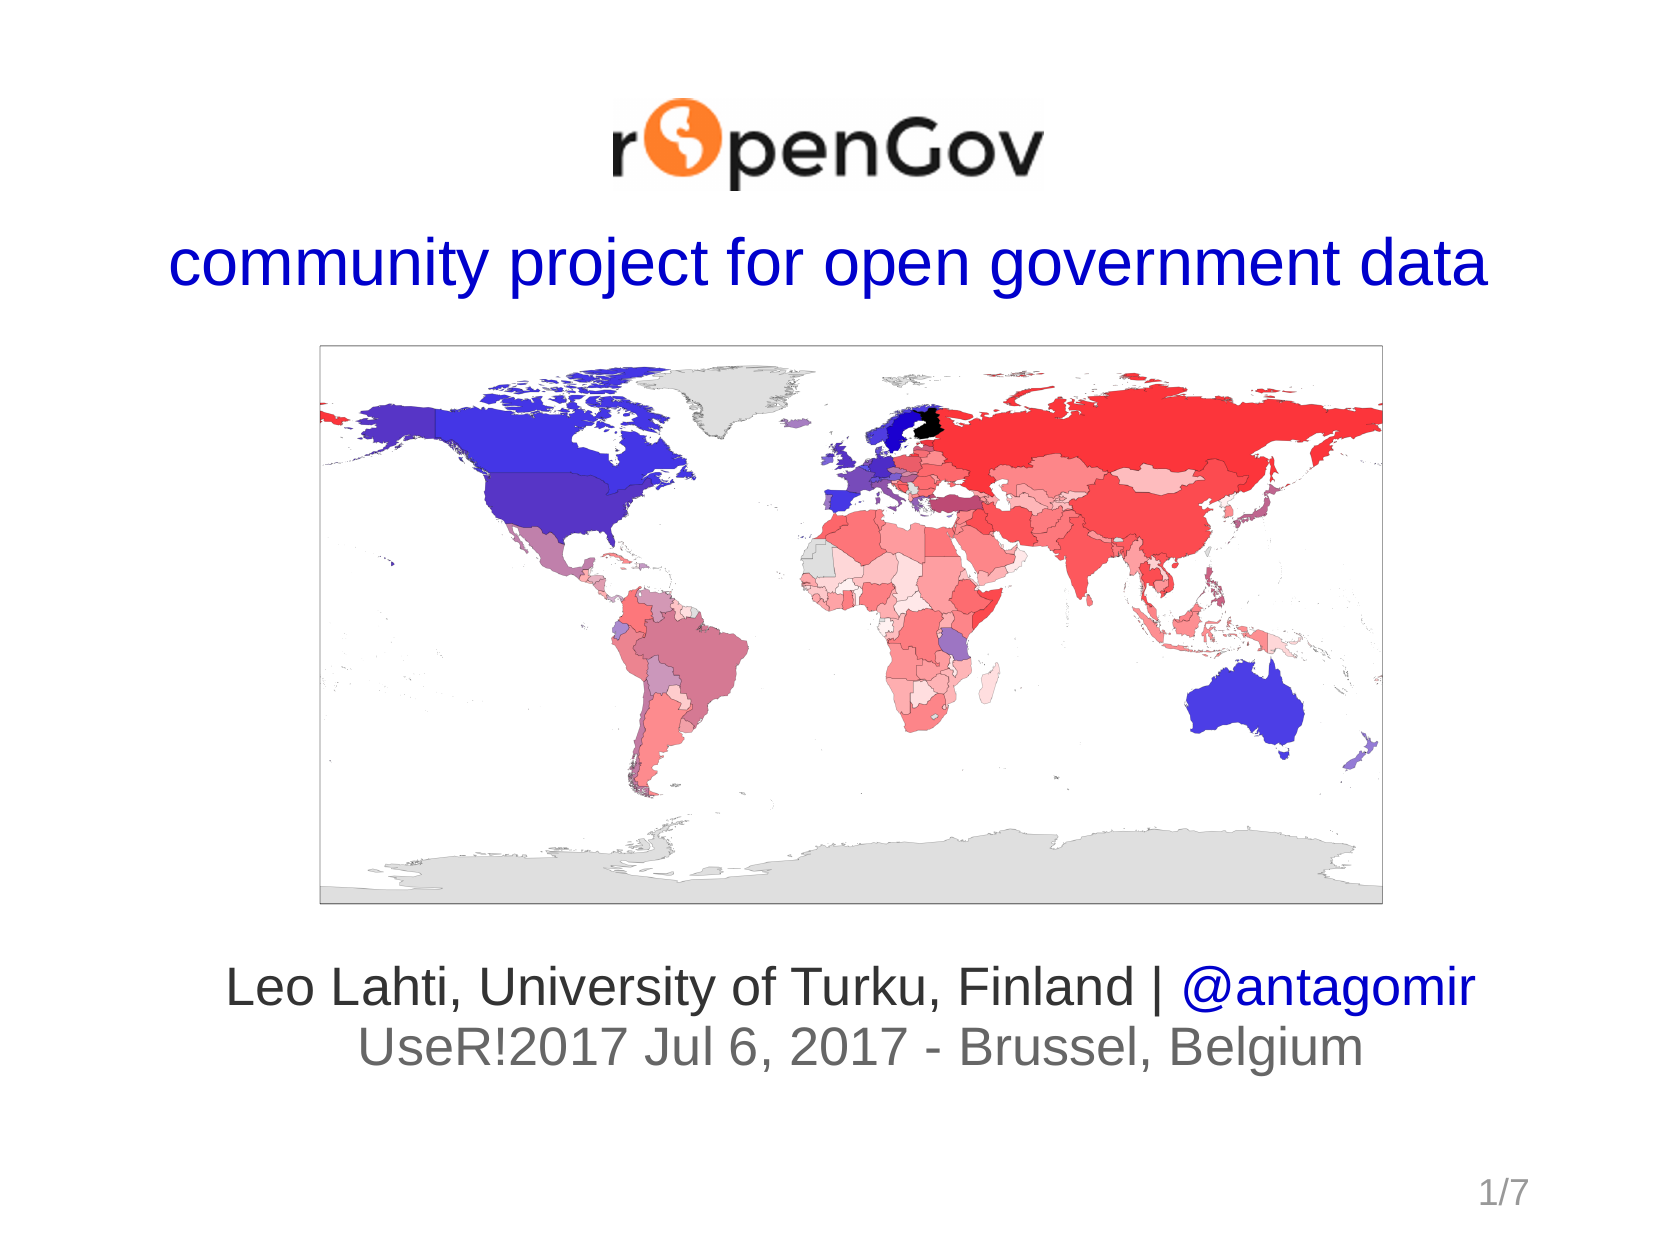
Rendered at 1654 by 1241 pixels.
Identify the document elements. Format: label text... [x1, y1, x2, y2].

text_box Leo Lahti, University of Turku, Finland | @antagomir UseR!2017 Jul 6, 2017 - Brussel, Belgium [225, 956, 1499, 1078]
picture [613, 98, 1044, 191]
title community project for open government data [56, 222, 1602, 304]
picture [300, 335, 1402, 914]
text_box <number>/7 [1463, 1164, 1654, 1224]
